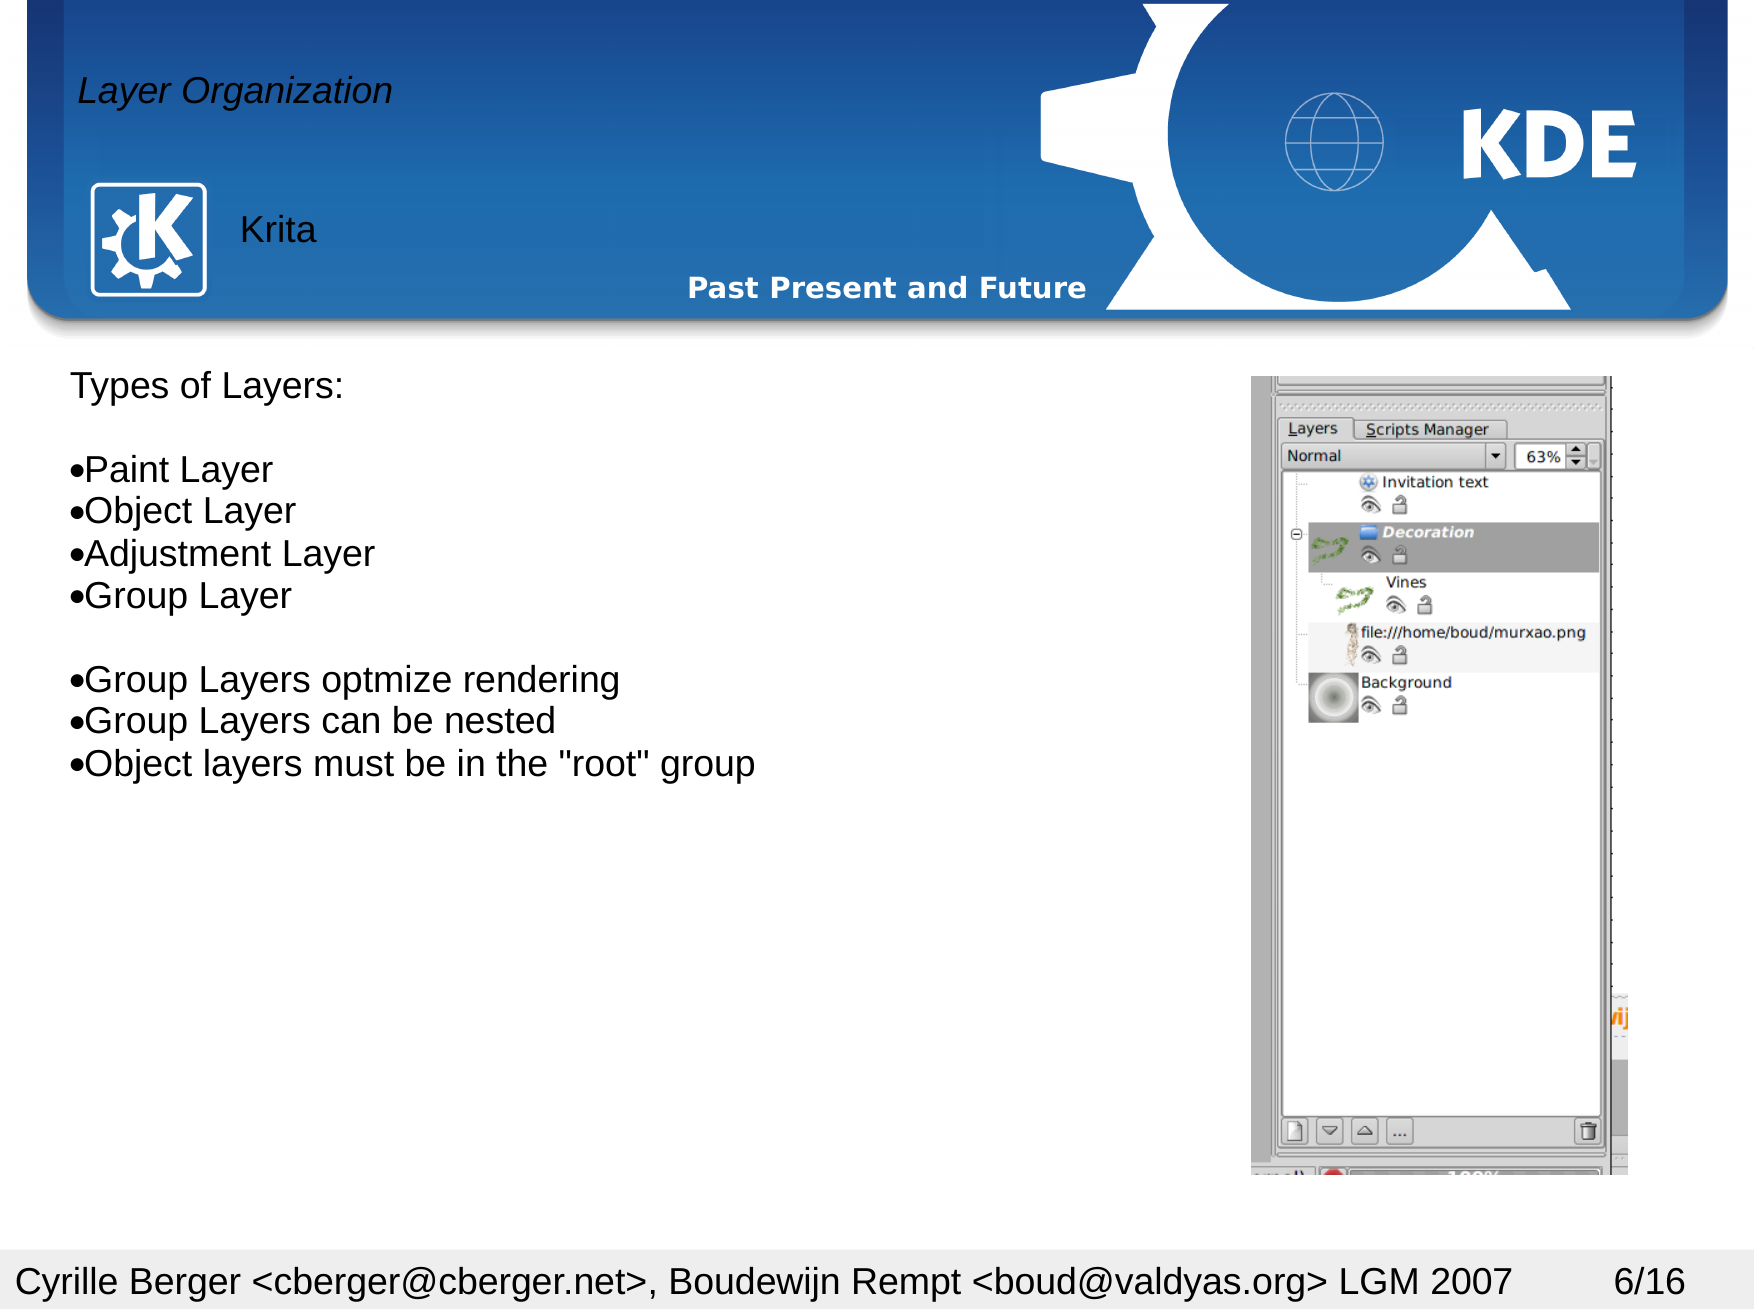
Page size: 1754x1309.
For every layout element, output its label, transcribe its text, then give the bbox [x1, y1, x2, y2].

picture [1251, 376, 1628, 1175]
text_box Types of Layers: Paint Layer Object Layer Adjustment Layer Group Layer Group Layers optmize rendering Group Layers can be nested Object layers must be in the "root" group [54, 356, 1217, 1186]
text_box Layer Organization [62, 62, 1336, 190]
picture [0, 0, 1754, 349]
